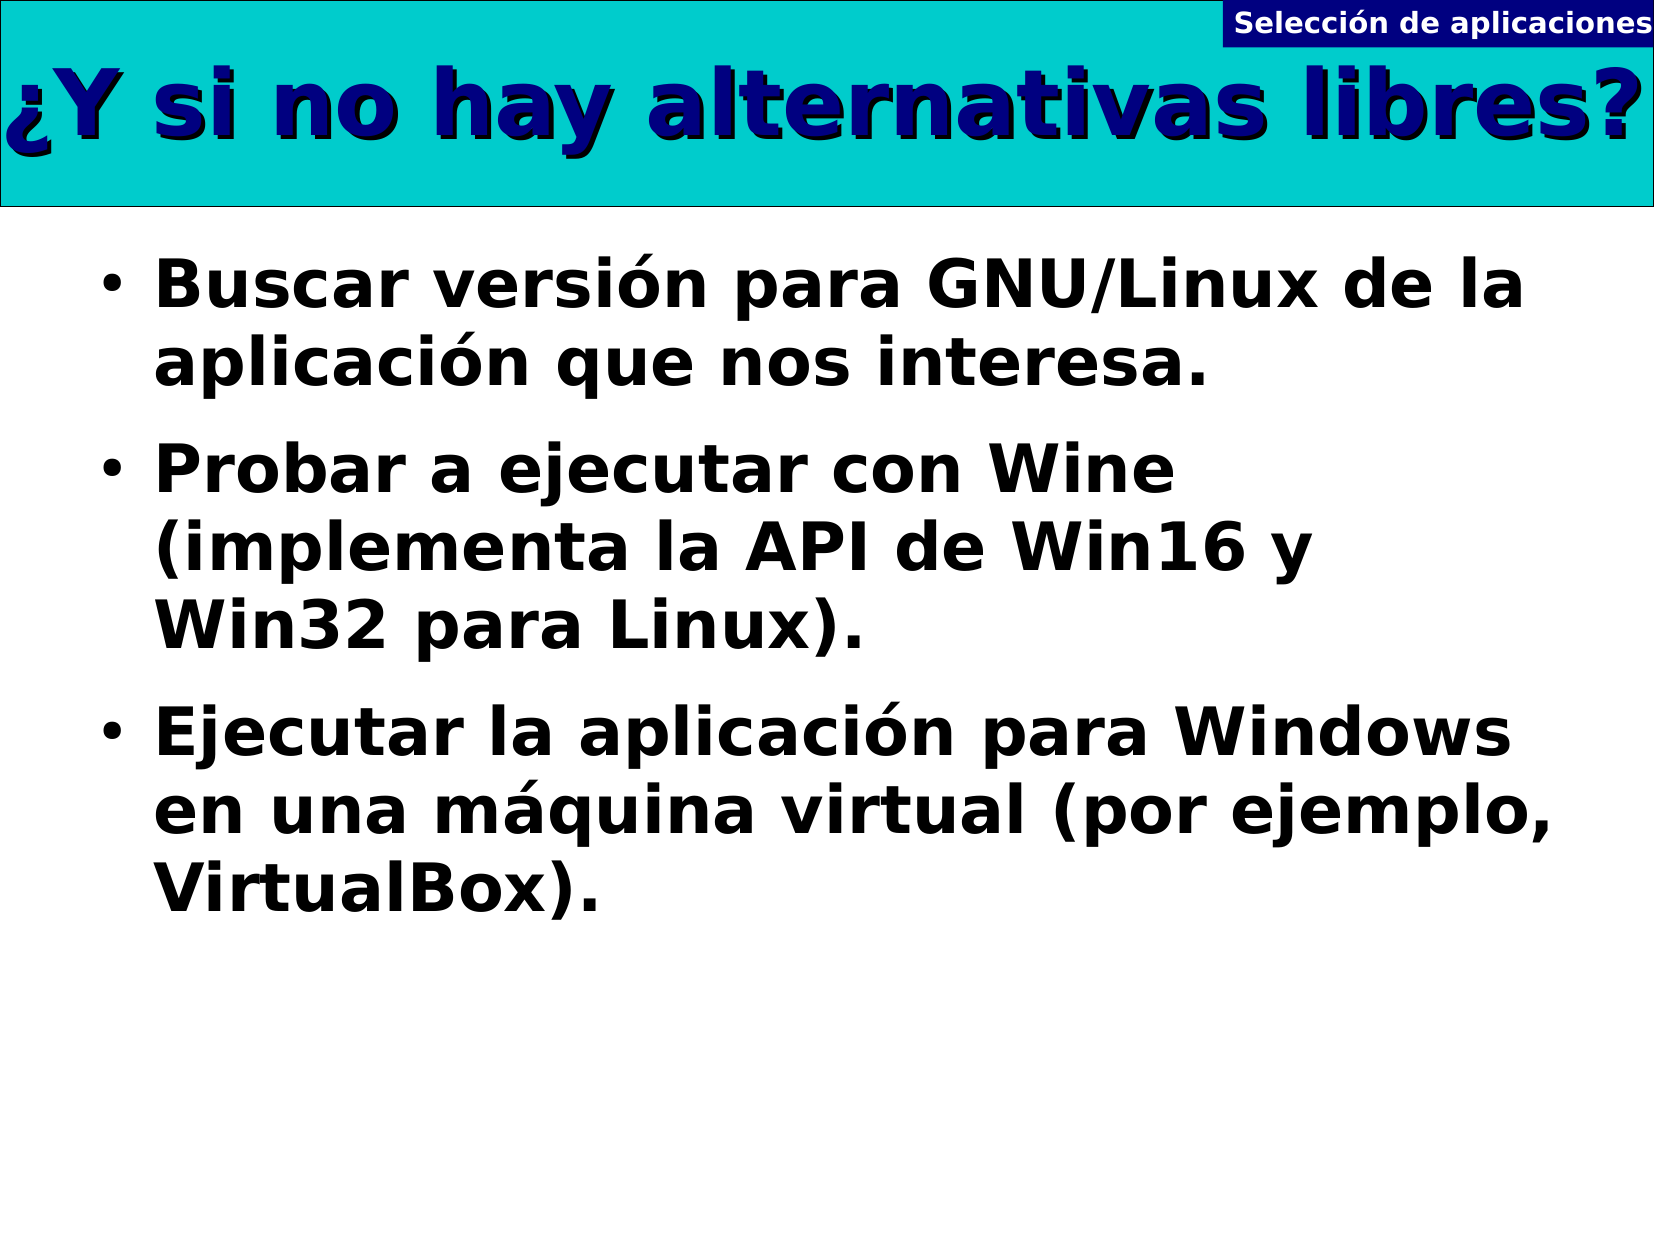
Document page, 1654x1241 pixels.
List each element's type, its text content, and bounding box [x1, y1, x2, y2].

text_box Selección de aplicaciones [1222, 0, 1654, 48]
title ¿Y si no hay alternativas libres? [0, 22, 1654, 185]
list Buscar versión para GNU/Linux de la aplicación que nos interesa. Probar a ejecutar con Wine (implementa la API de Win16 y Win32 para Linux). Ejecutar la aplicación para Windows en una máquina virtual (por ejemplo, VirtualBox). [82, 245, 1571, 1094]
